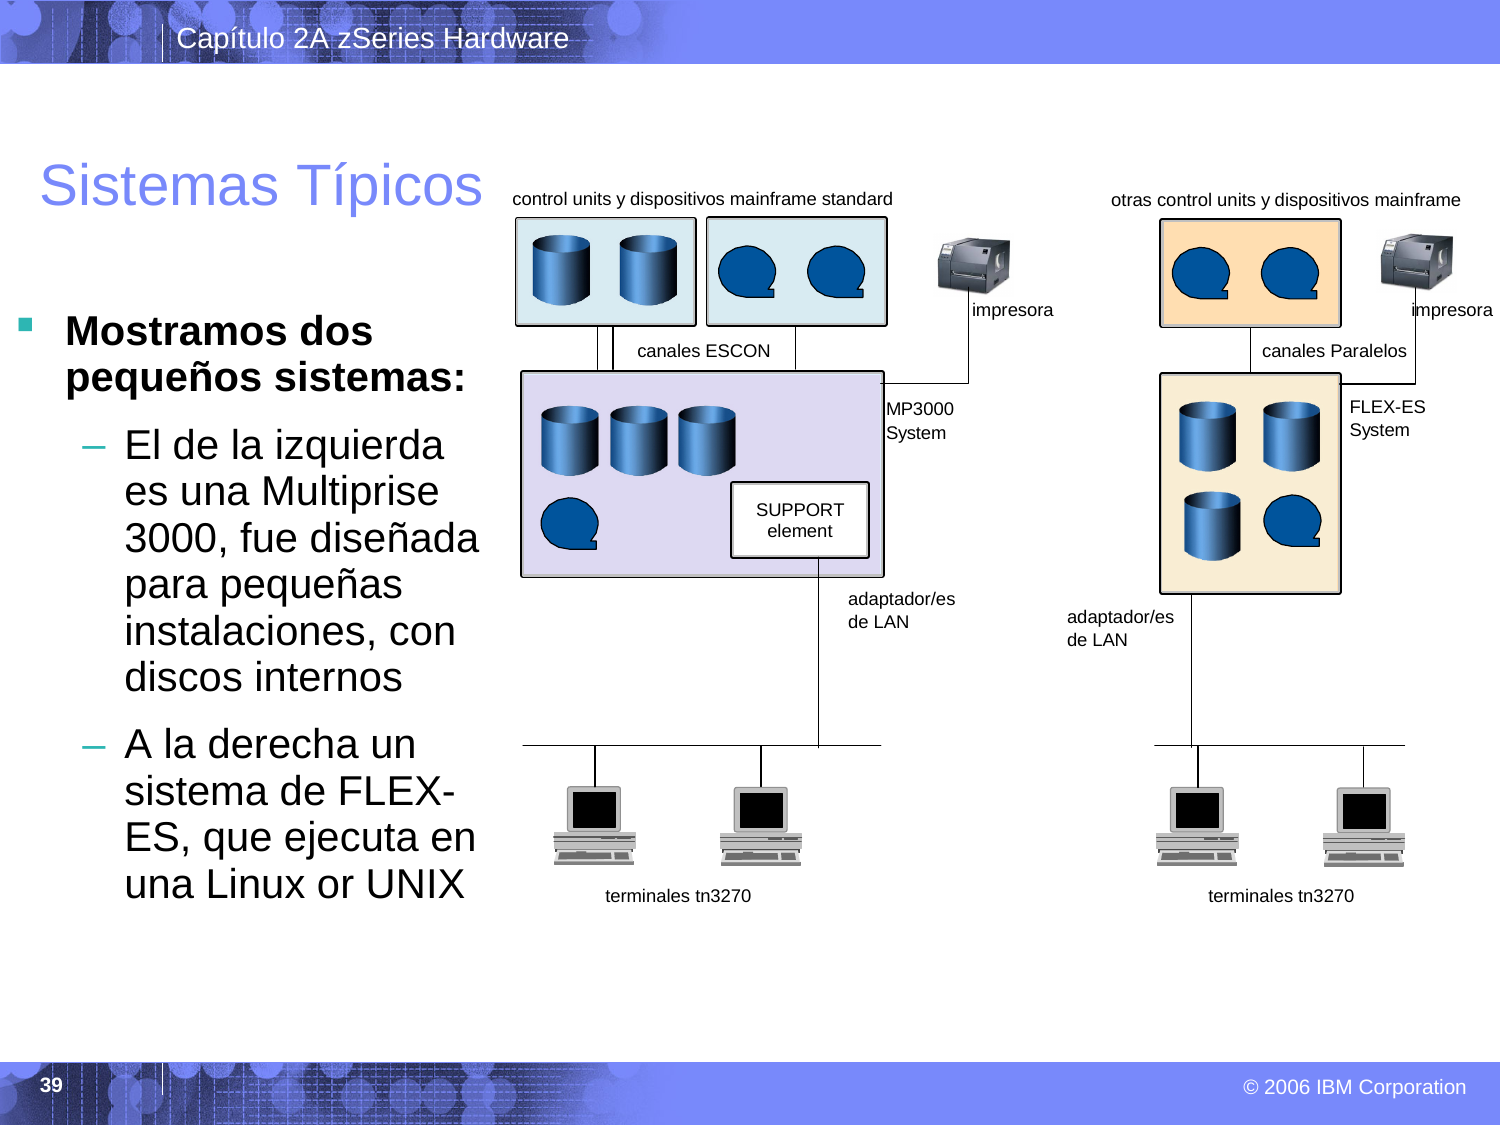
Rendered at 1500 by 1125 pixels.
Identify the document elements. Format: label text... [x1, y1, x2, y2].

title Sistemas Típicos [25, 142, 1378, 225]
chart [504, 182, 1496, 915]
picture [1, 1, 1500, 63]
list Mostramos dos pequeños sistemas: El de la izquierda es una Multiprise 3000, fue diseñada para pequeñas instalaciones, con discos internos A la derecha un sistema de FLEX-ES, que ejecuta en una Linux or UNIX [0, 299, 513, 988]
picture [0, 1063, 1500, 1125]
